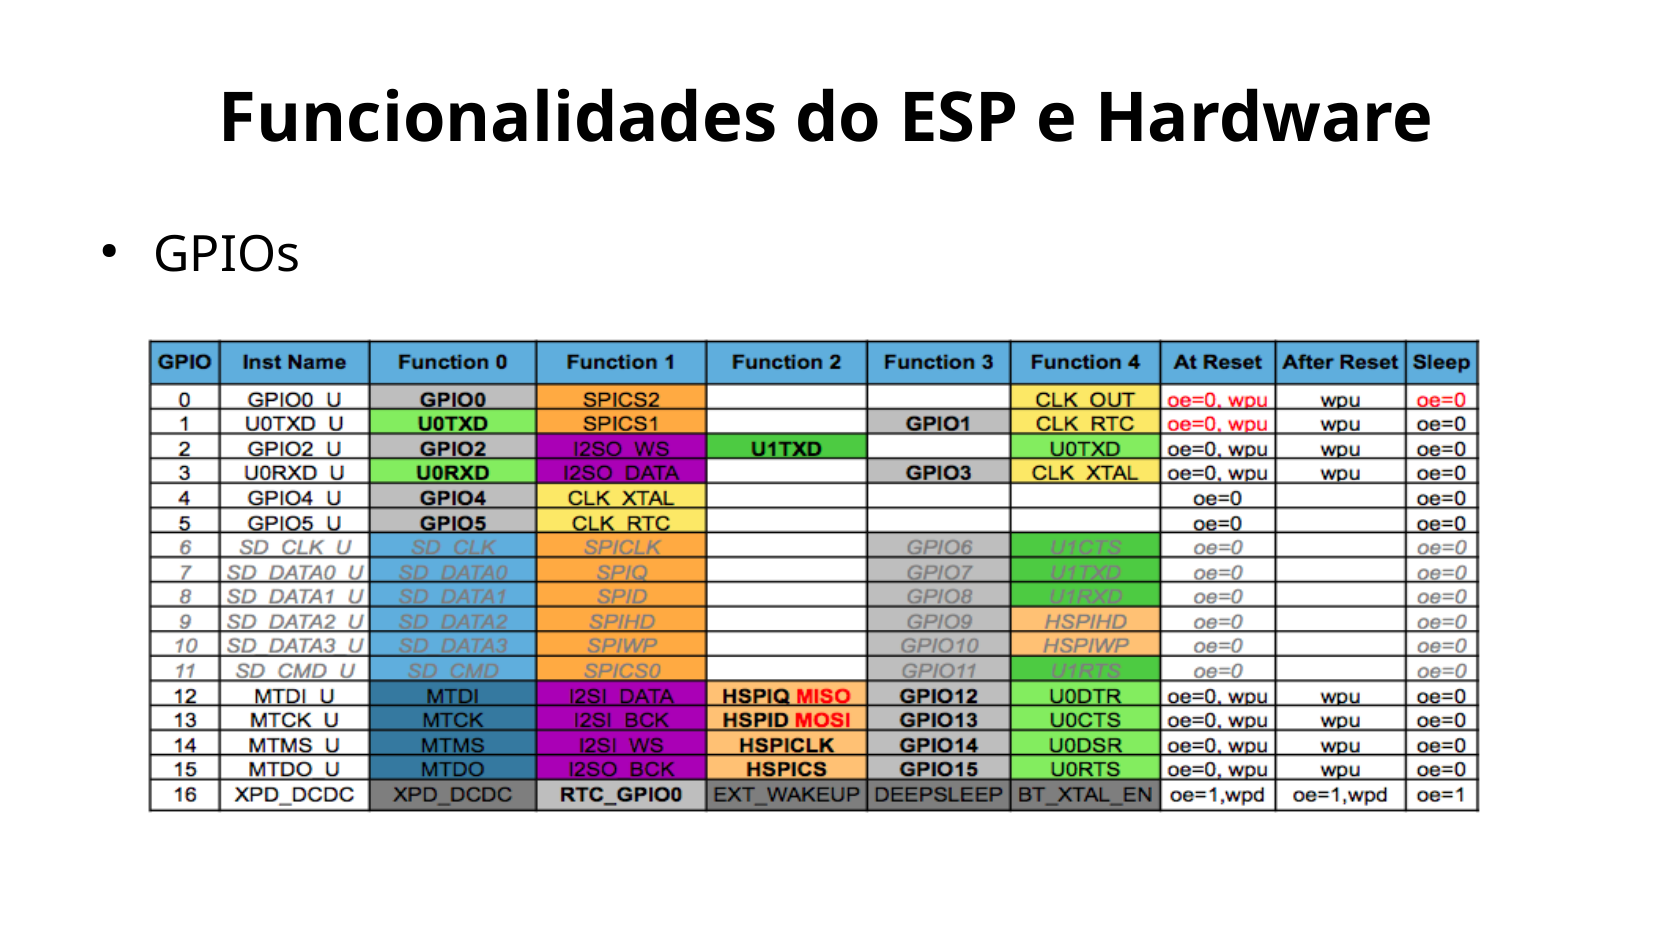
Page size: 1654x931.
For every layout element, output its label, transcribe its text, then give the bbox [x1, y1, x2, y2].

picture [141, 334, 1489, 820]
title Funcionalidades do ESP e Hardware [82, 37, 1571, 193]
list GPIOs [82, 217, 1571, 758]
